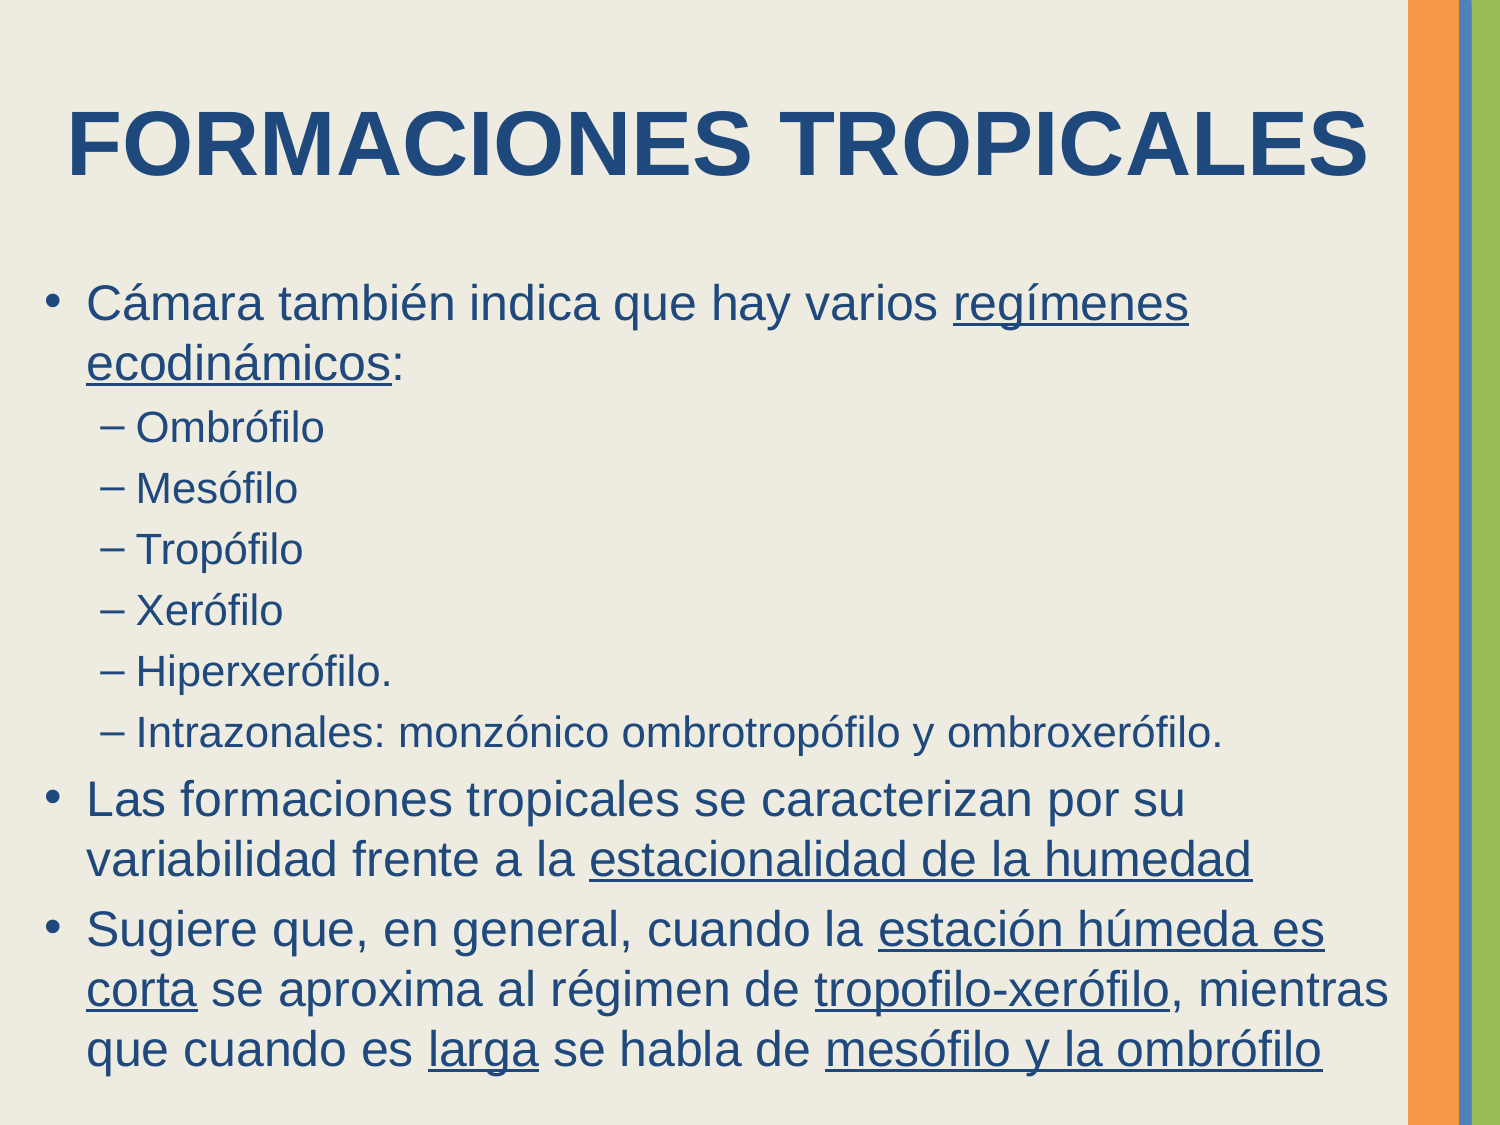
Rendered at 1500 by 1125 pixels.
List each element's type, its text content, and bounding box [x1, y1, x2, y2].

title Formaciones tropicales [29, 45, 1408, 233]
list Cámara también indica que hay varios regímenes ecodinámicos: Ombrófilo Mesófilo Tropófilo Xerófilo Hiperxerófilo. Intrazonales: monzónico ombrotropófilo y ombroxerófilo. Las formaciones tropicales se caracterizan por su variabilidad frente a la estacionalidad de la humedad Sugiere que, en general, cuando la estación húmeda es corta se aproxima al régimen de tropofilo-xerófilo, mientras que cuando es larga se habla de mesófilo y la ombrófilo [29, 262, 1408, 1125]
